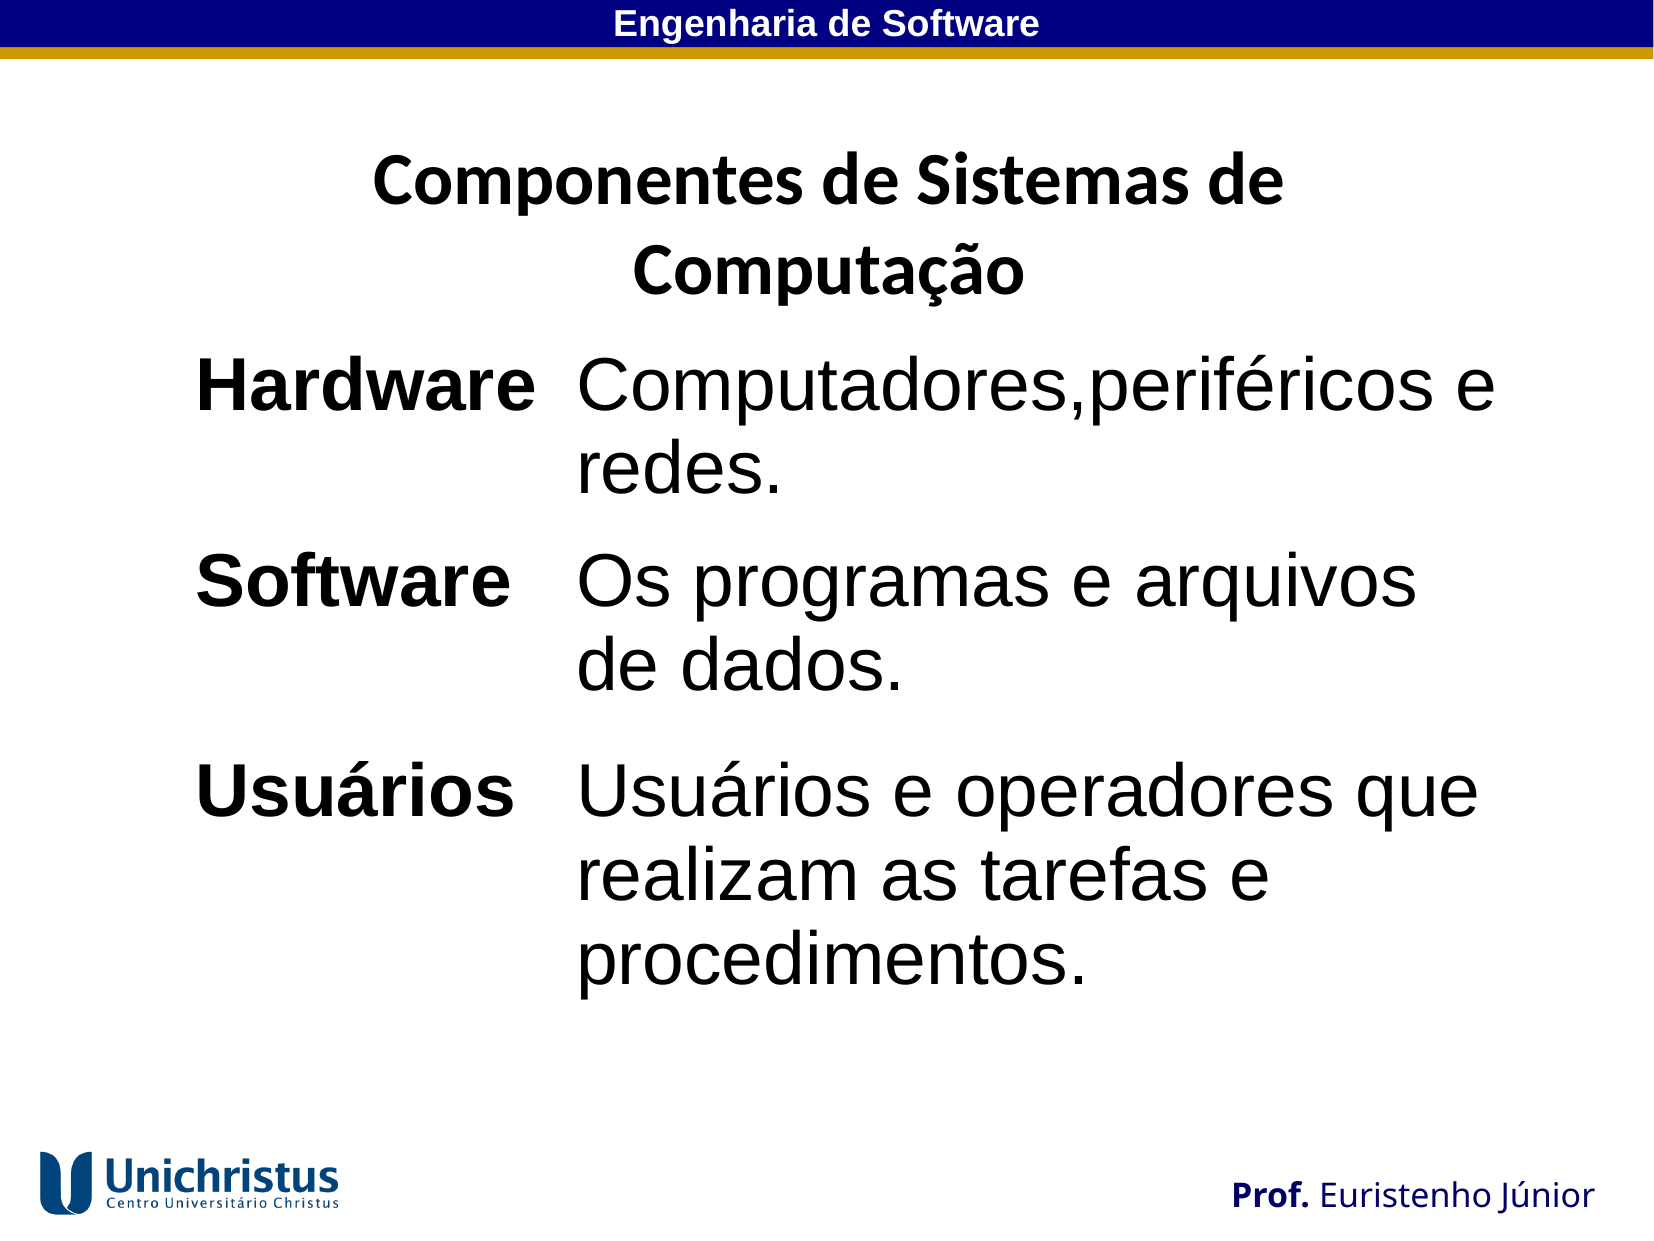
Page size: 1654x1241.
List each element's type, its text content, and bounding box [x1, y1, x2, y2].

table_cell Usuários [159, 741, 561, 1028]
text_box Engenharia de Software [0, 0, 1654, 48]
table_cell Usuários e operadores que realizam as tarefas e procedimentos. [561, 741, 1523, 1028]
table_cell Software [159, 531, 561, 741]
title Componentes de Sistemas de Computação [106, 121, 1554, 304]
table_cell Os programas e arquivos de dados. [561, 531, 1523, 741]
table_header Computadores,periféricos e redes. [561, 334, 1523, 531]
text_box [0, 48, 1654, 60]
text_box Prof. Euristenho Júnior [1216, 1163, 1654, 1224]
table_header Hardware [159, 334, 561, 531]
picture [35, 1148, 343, 1217]
